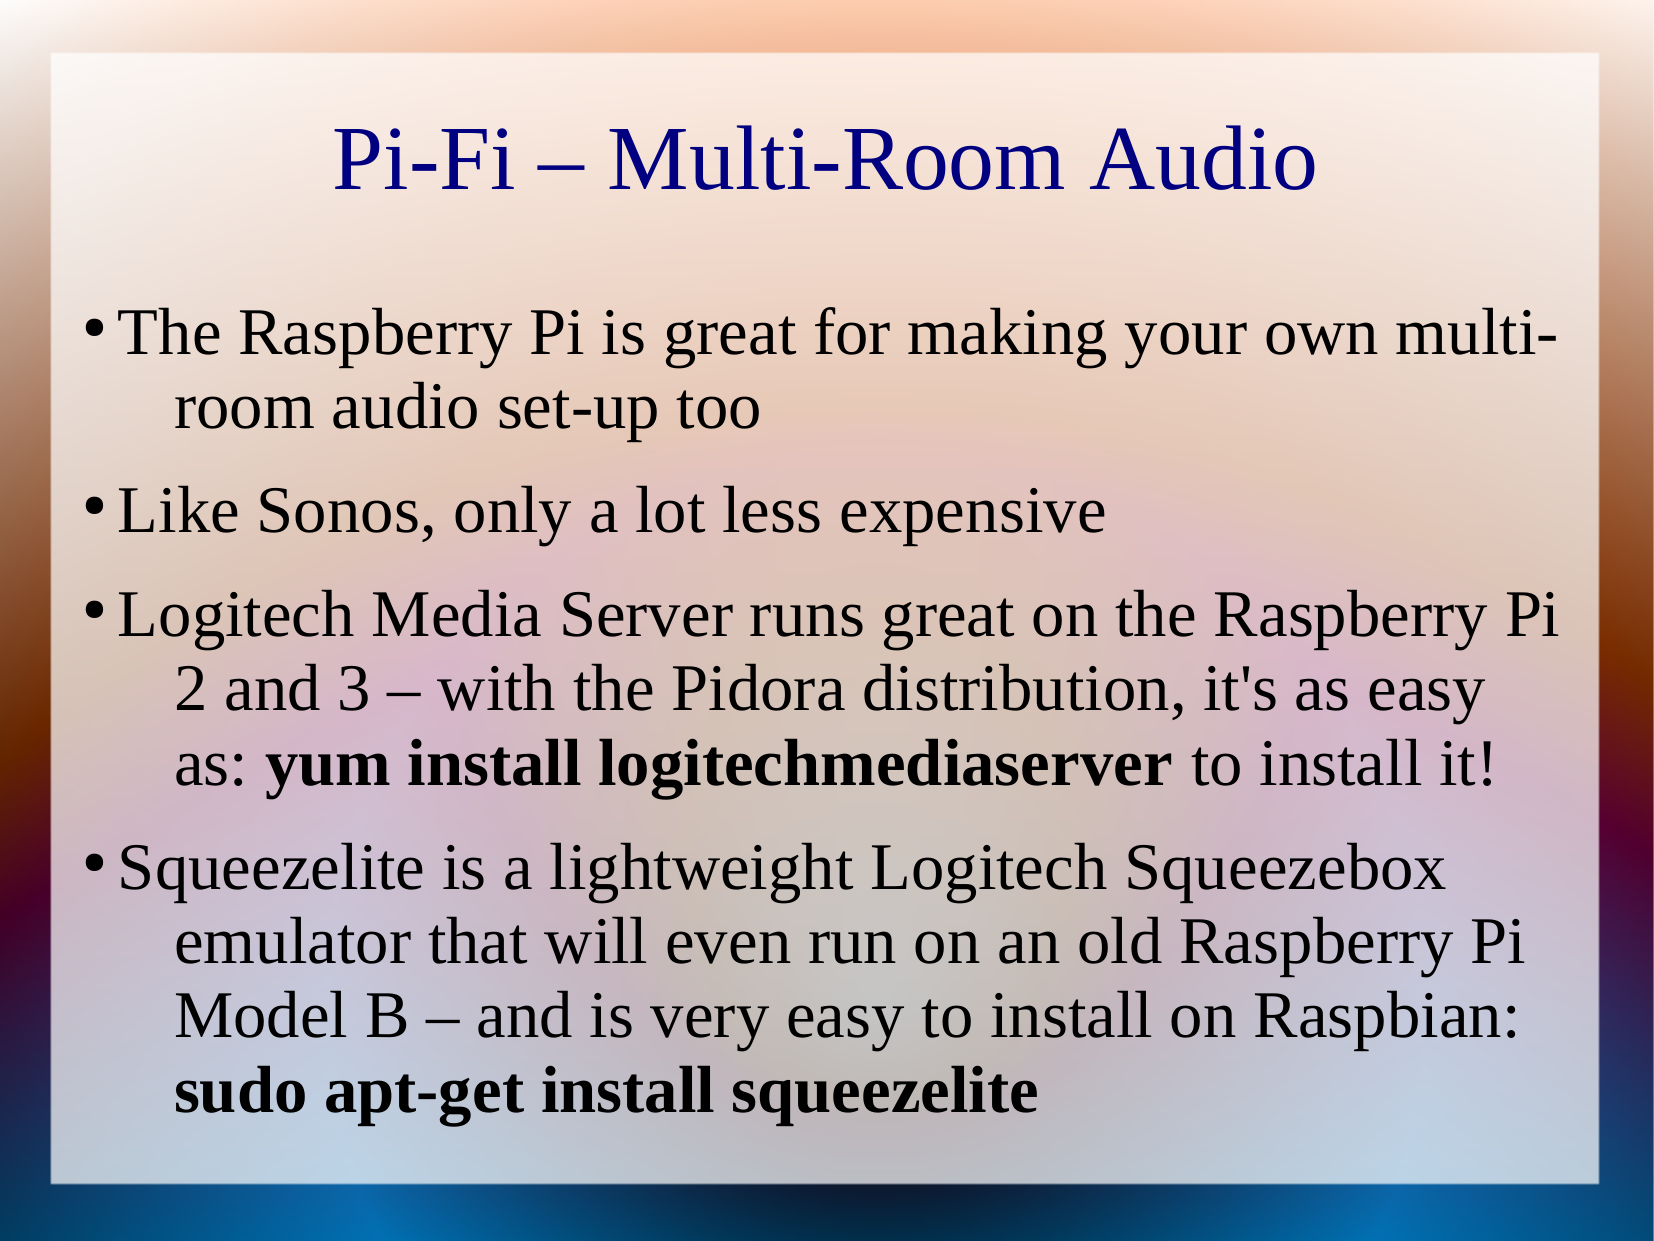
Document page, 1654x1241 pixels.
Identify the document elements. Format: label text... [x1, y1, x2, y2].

title Pi-Fi – Multi-Room Audio [82, 55, 1571, 262]
list The Raspberry Pi is great for making your own multi-room audio set-up too Like Sonos, only a lot less expensive Logitech Media Server runs great on the Raspberry Pi 2 and 3 – with the Pidora distribution, it's as easy as: yum install logitechmediaserver to install it! Squeezelite is a lightweight Logitech Squeezebox emulator that will even run on an old Raspberry Pi Model B – and is very easy to install on Raspbian: sudo apt-get install squeezelite [82, 290, 1571, 1128]
picture [0, 0, 1654, 1241]
